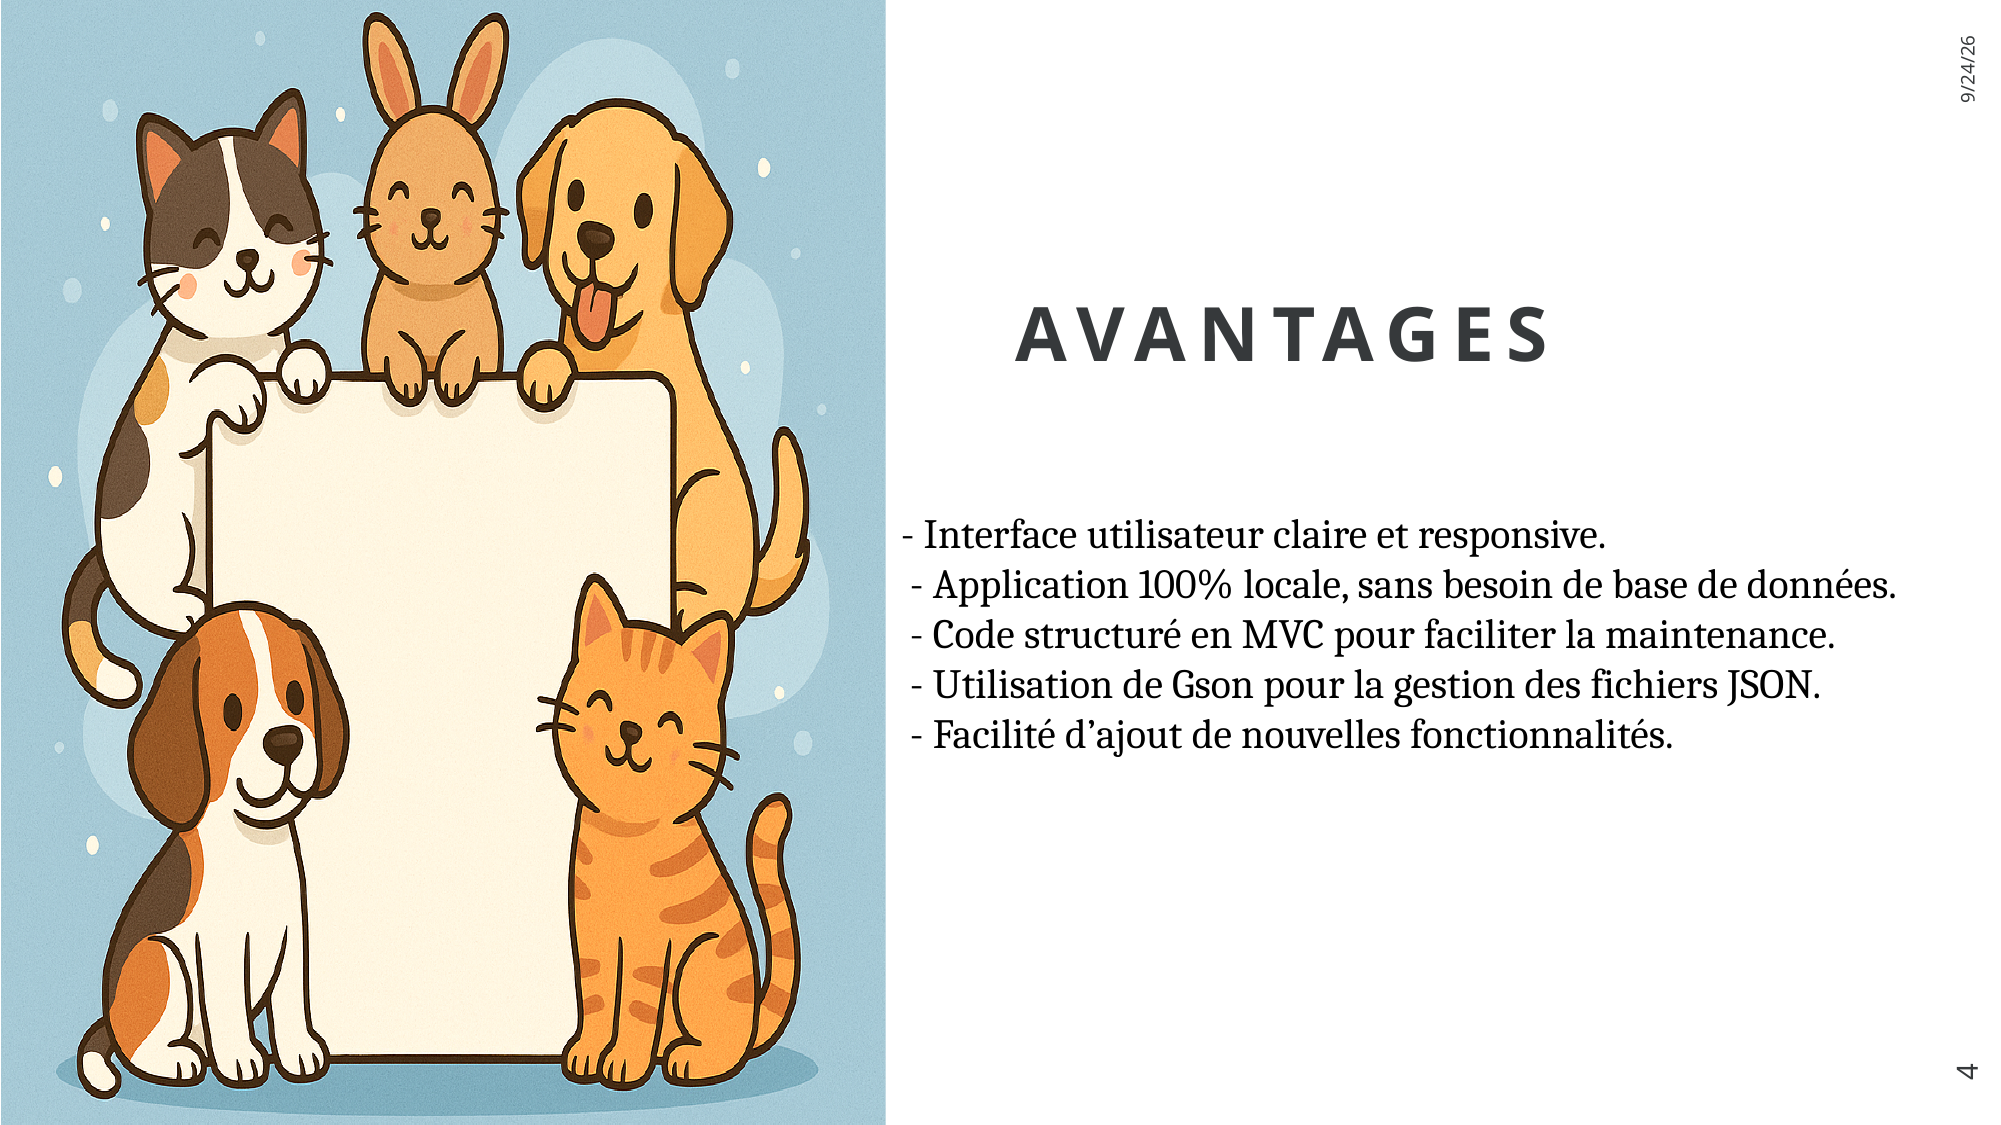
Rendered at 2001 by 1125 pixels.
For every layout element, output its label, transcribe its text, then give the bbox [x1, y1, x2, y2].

picture [1, 0, 886, 1125]
title Avantages [1000, 281, 1636, 506]
list - Interface utilisateur claire et responsive. - Application 100% locale, sans besoin de base de données. - Code structuré en MVC pour faciliter la maintenance. - Utilisation de Gson pour la gestion des fichiers JSON. - Facilité d’ajout de nouvelles fonctionnalités. [886, 506, 1911, 1125]
slide_number 2/27/2025 [1937, 0, 2000, 139]
slide_number 6 [1937, 1019, 2000, 1125]
